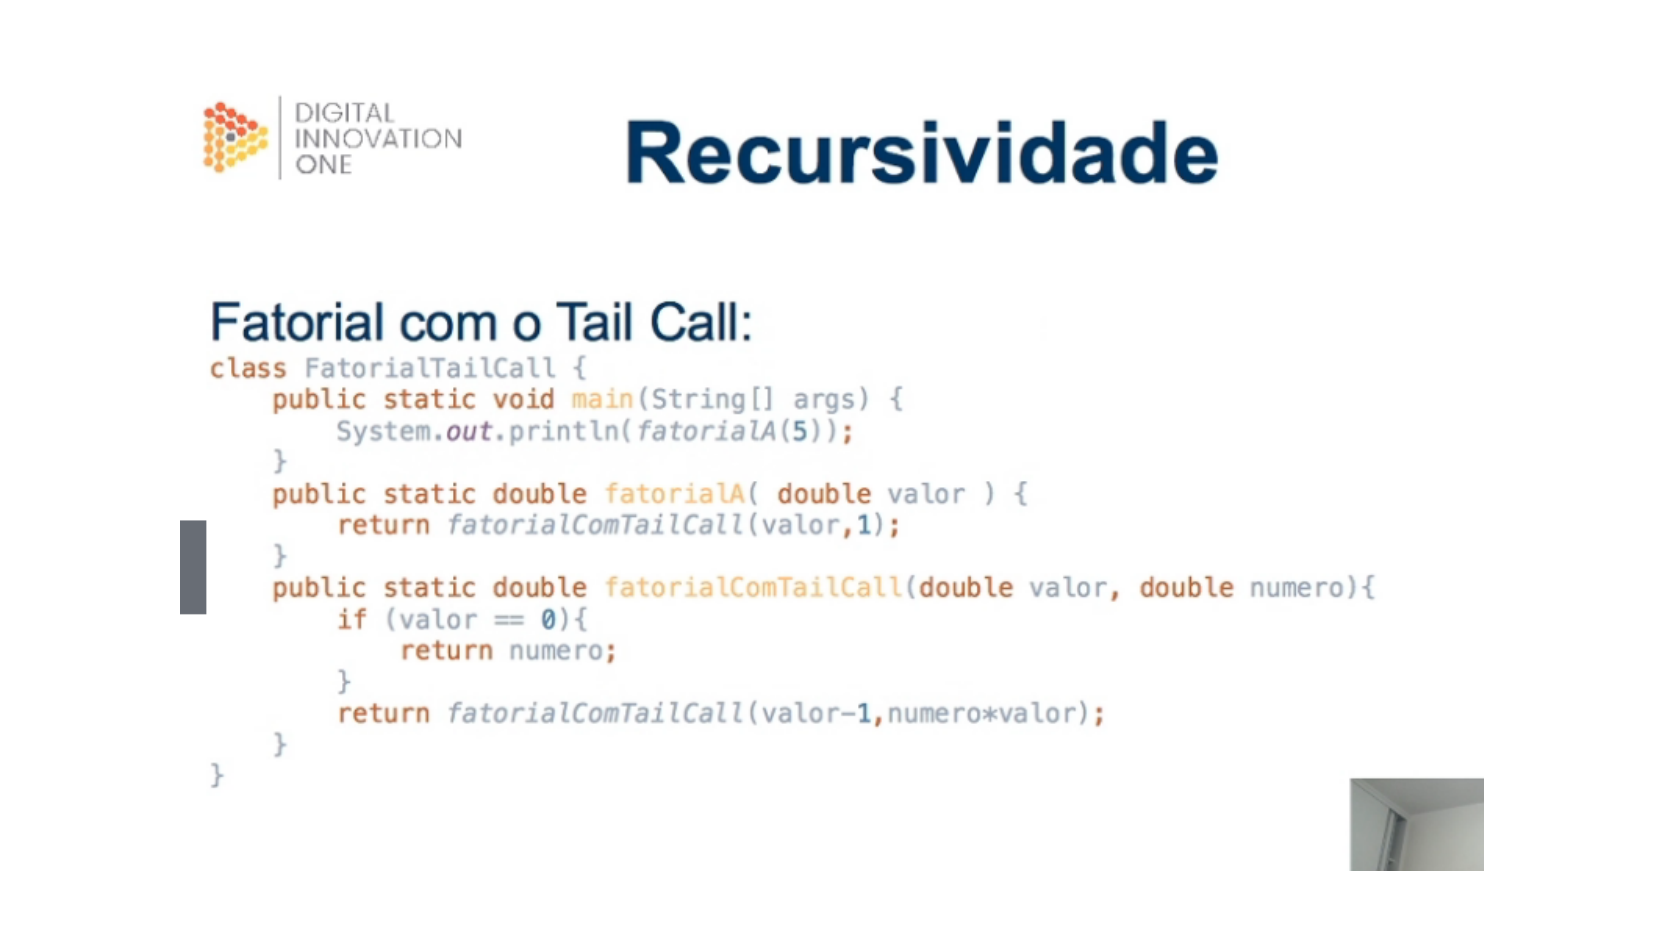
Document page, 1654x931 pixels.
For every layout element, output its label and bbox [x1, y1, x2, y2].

picture [180, 64, 1484, 871]
